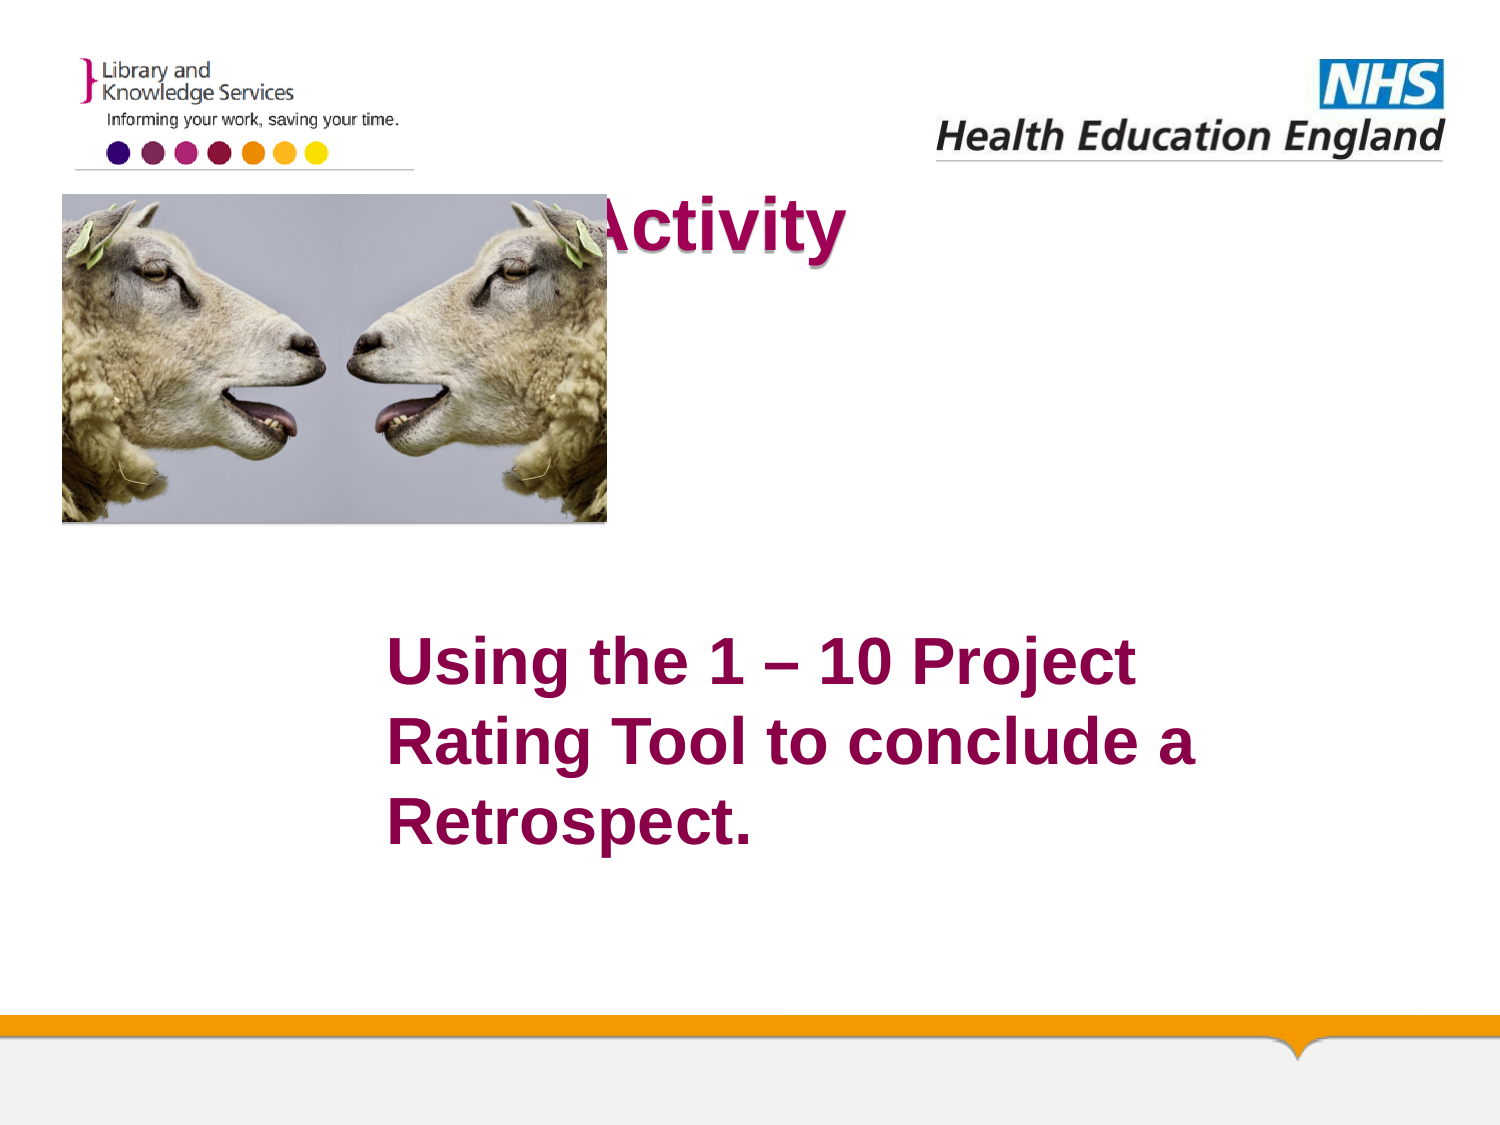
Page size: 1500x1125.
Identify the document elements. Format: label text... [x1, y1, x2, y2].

picture [75, 54, 416, 169]
picture [62, 194, 607, 522]
title Activity [607, 246, 1412, 358]
text_box Using the 1 – 10 Project Rating Tool to conclude a Retrospect. [371, 610, 1298, 869]
